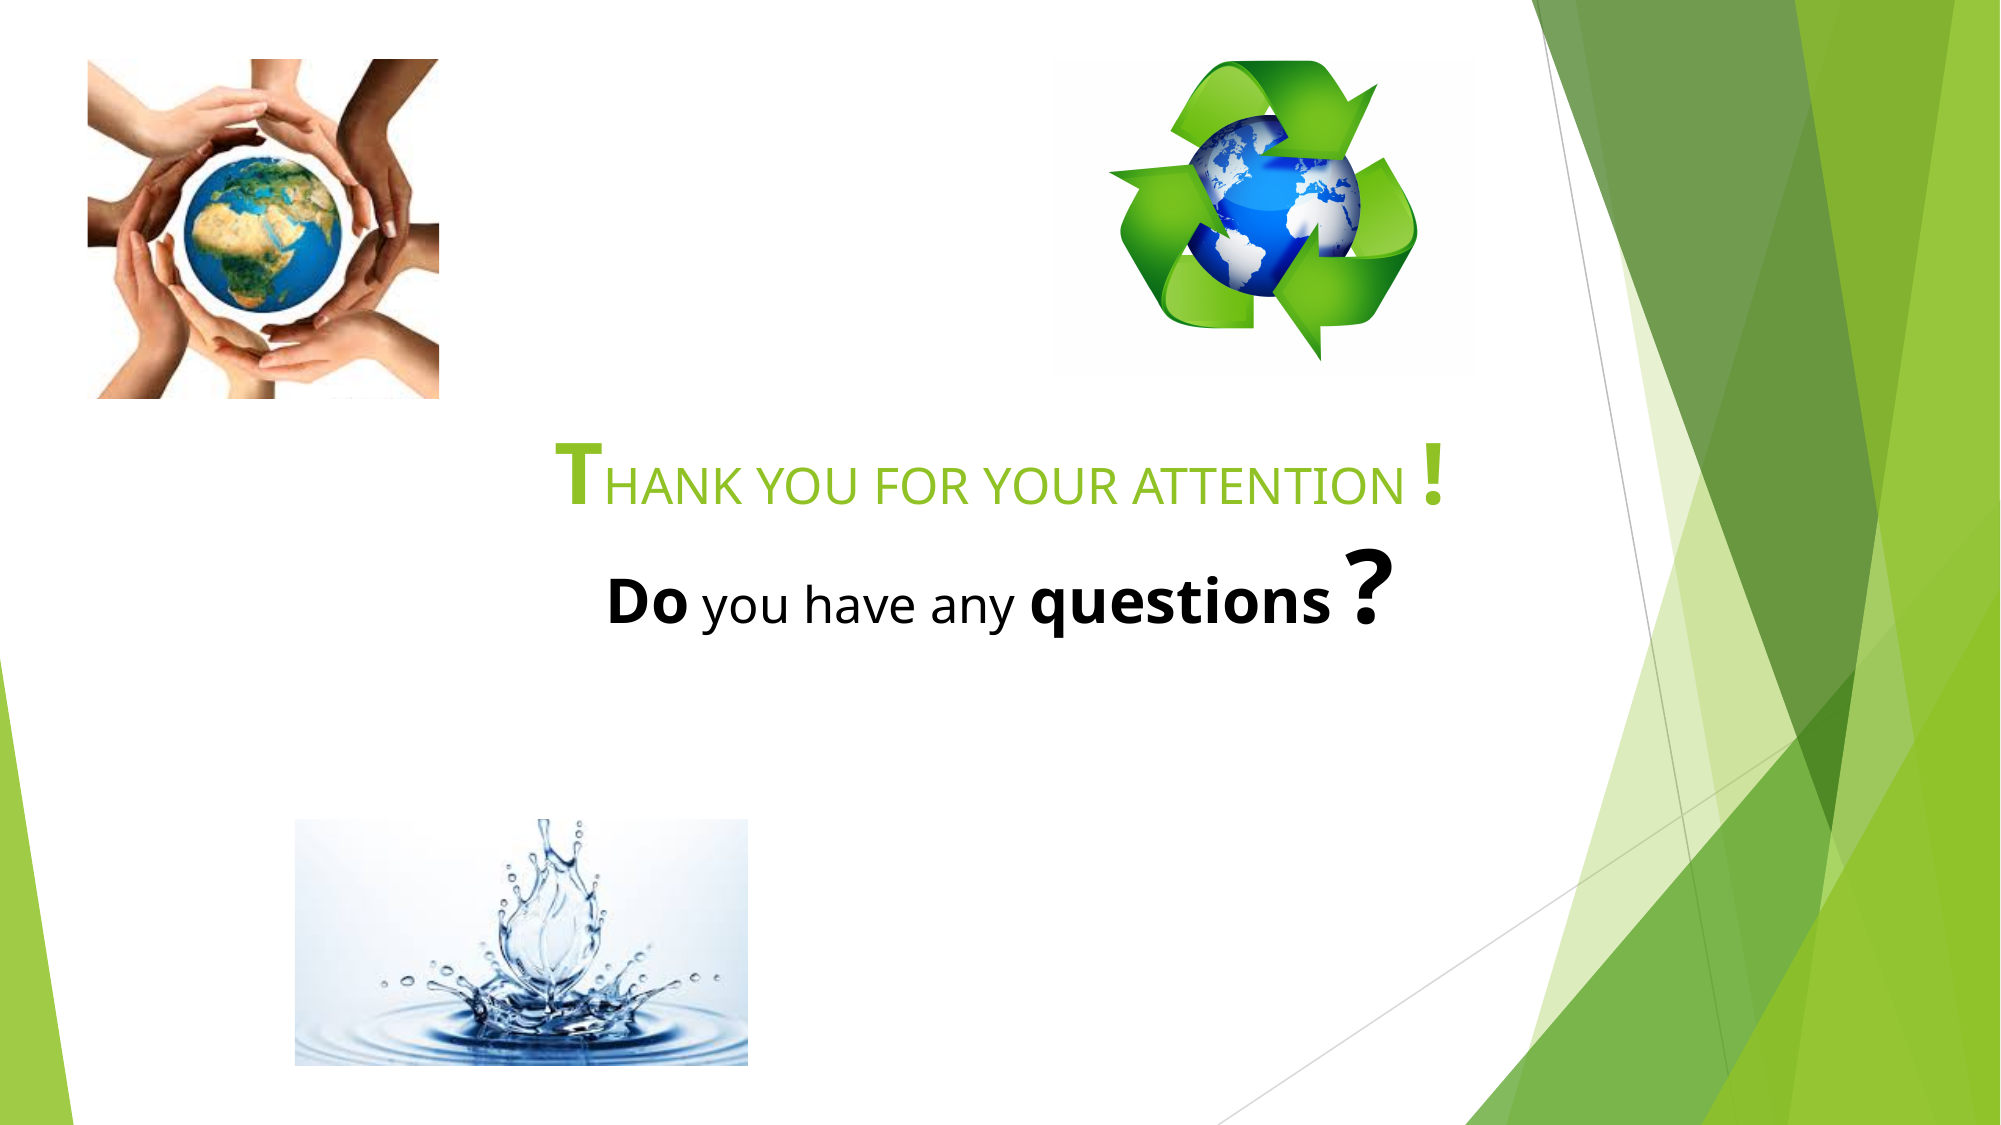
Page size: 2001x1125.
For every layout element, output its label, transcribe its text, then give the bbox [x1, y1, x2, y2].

title THANK YOU FOR YOUR ATTENTION ! Do you have any questions ? [294, 411, 1706, 714]
picture [1053, 59, 1477, 376]
picture [87, 59, 440, 399]
picture [294, 819, 748, 1066]
